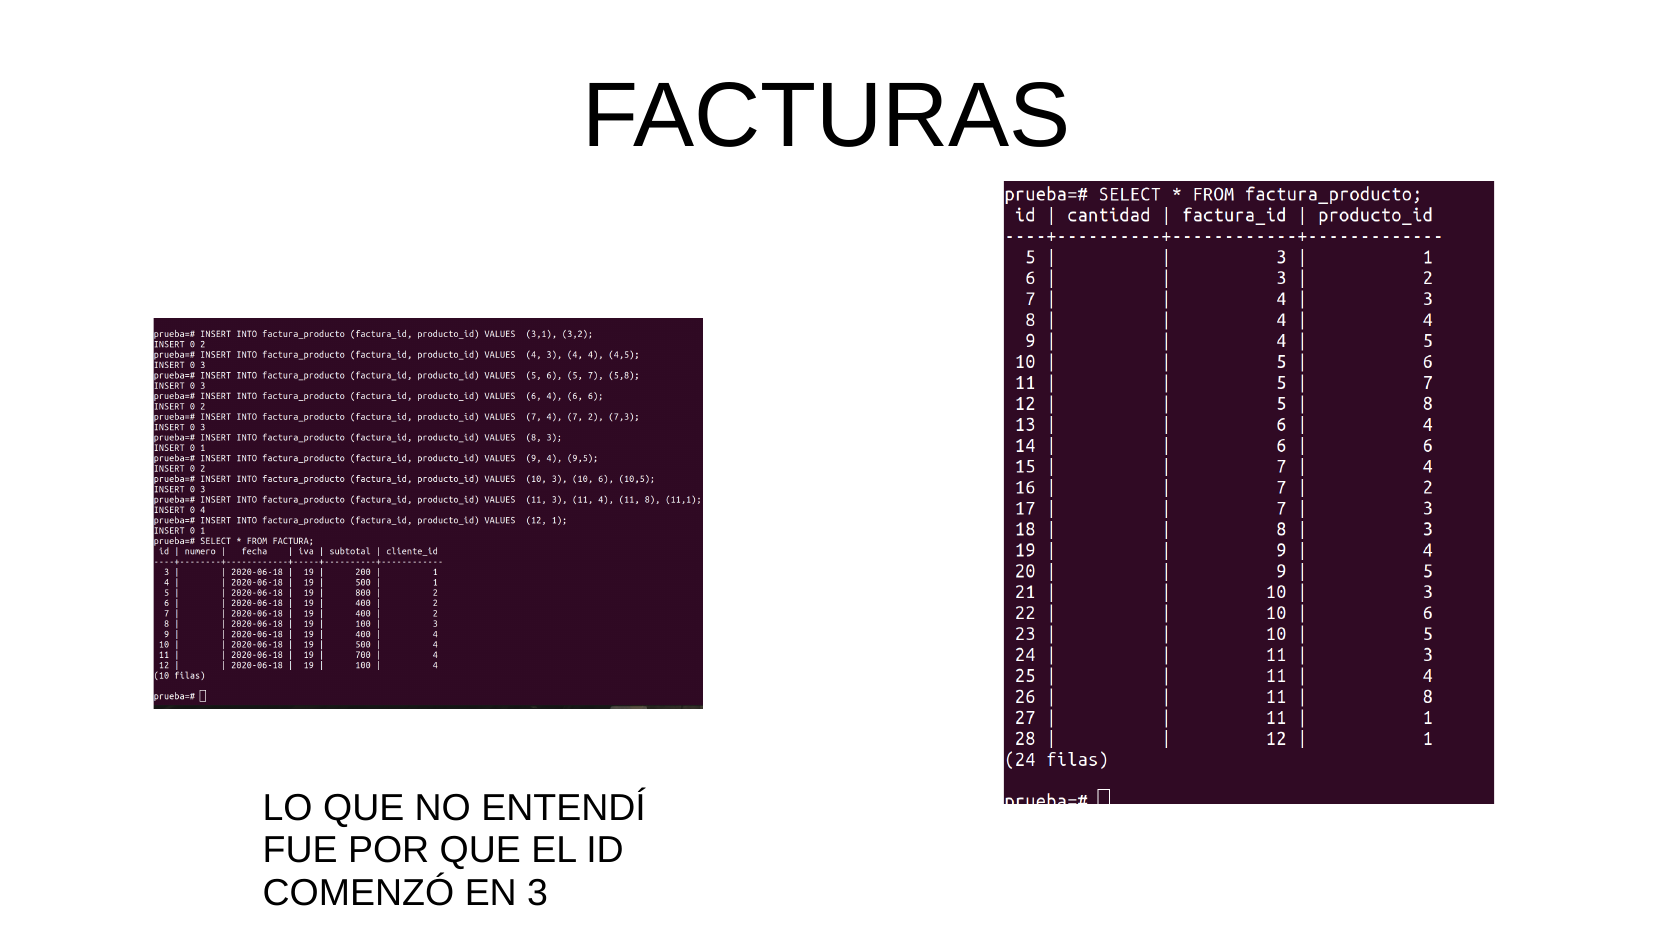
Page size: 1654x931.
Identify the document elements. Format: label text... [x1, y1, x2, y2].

title FACTURAS [82, 37, 1571, 193]
picture [1003, 181, 1495, 804]
text_box LO QUE NO ENTENDÍ FUE POR QUE EL ID COMENZÓ EN 3 [248, 779, 697, 931]
picture [153, 318, 703, 709]
